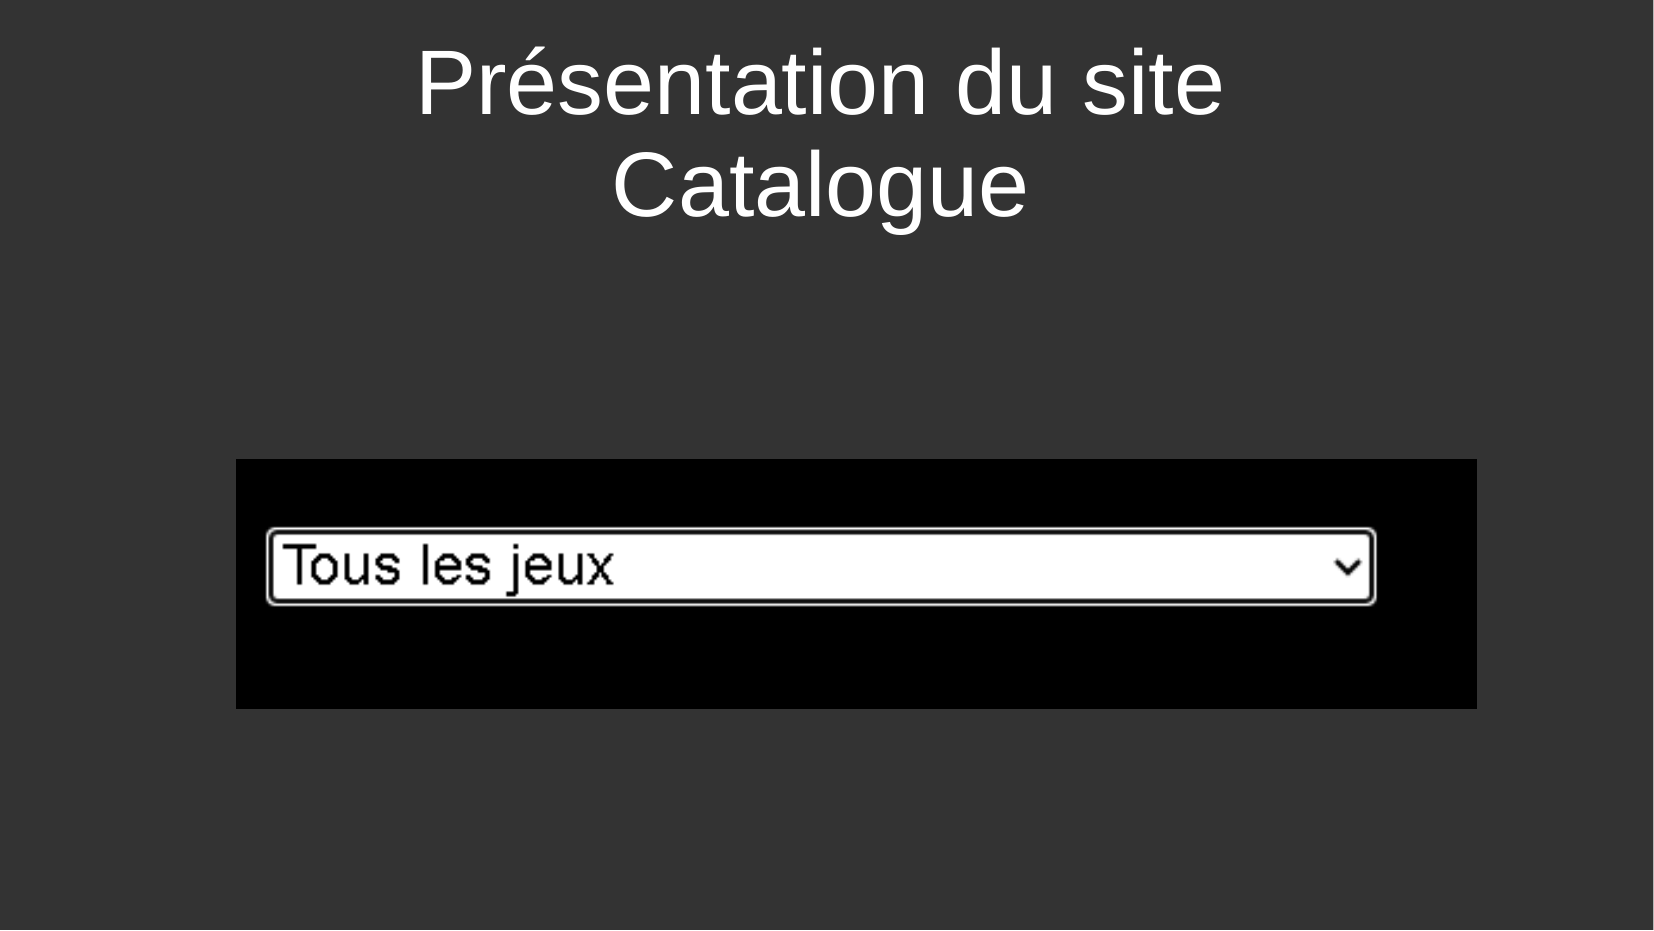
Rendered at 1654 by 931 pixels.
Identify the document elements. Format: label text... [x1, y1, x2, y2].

picture [236, 459, 1477, 709]
title Présentation du site Catalogue [76, 31, 1565, 237]
